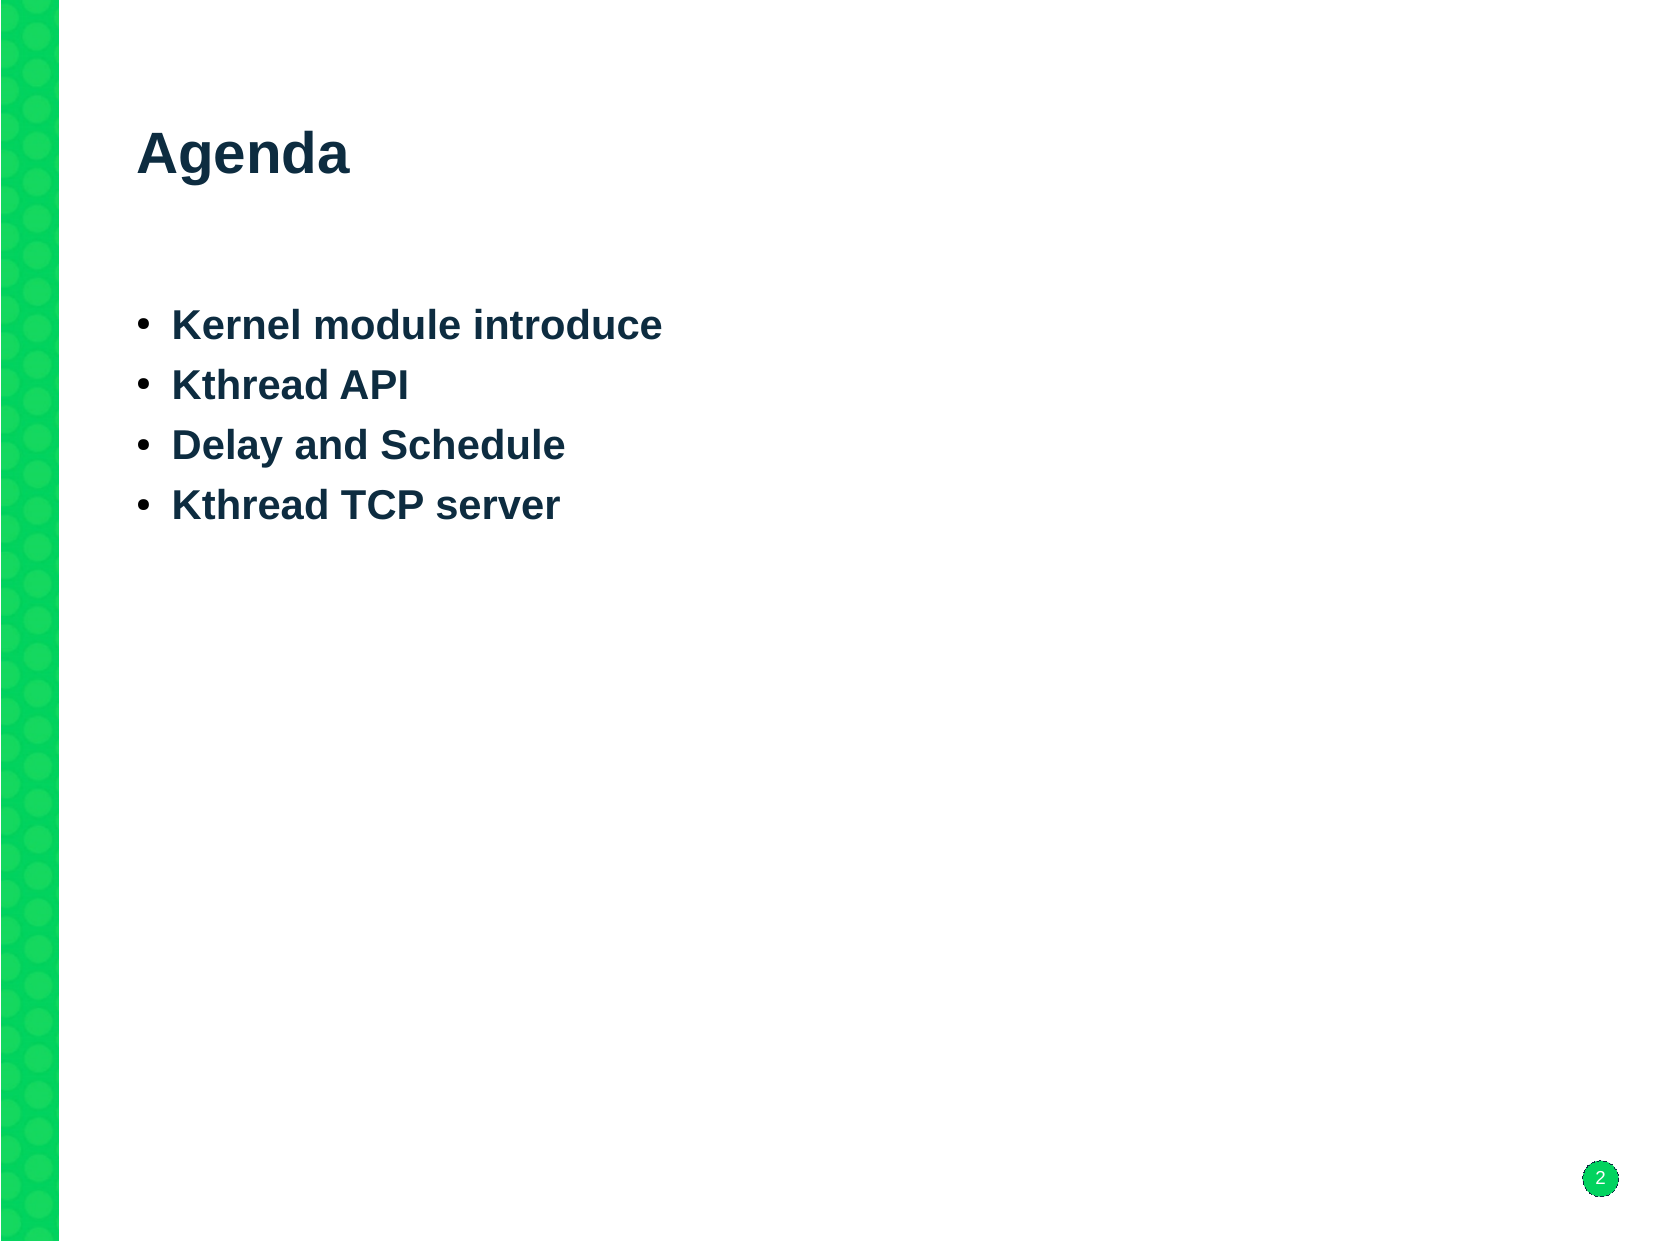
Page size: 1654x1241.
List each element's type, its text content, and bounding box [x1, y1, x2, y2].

title Agenda [121, 49, 1531, 257]
list Kernel module introduce Kthread API Delay and Schedule Kthread TCP server [121, 290, 1531, 1100]
picture [1, 0, 59, 1241]
